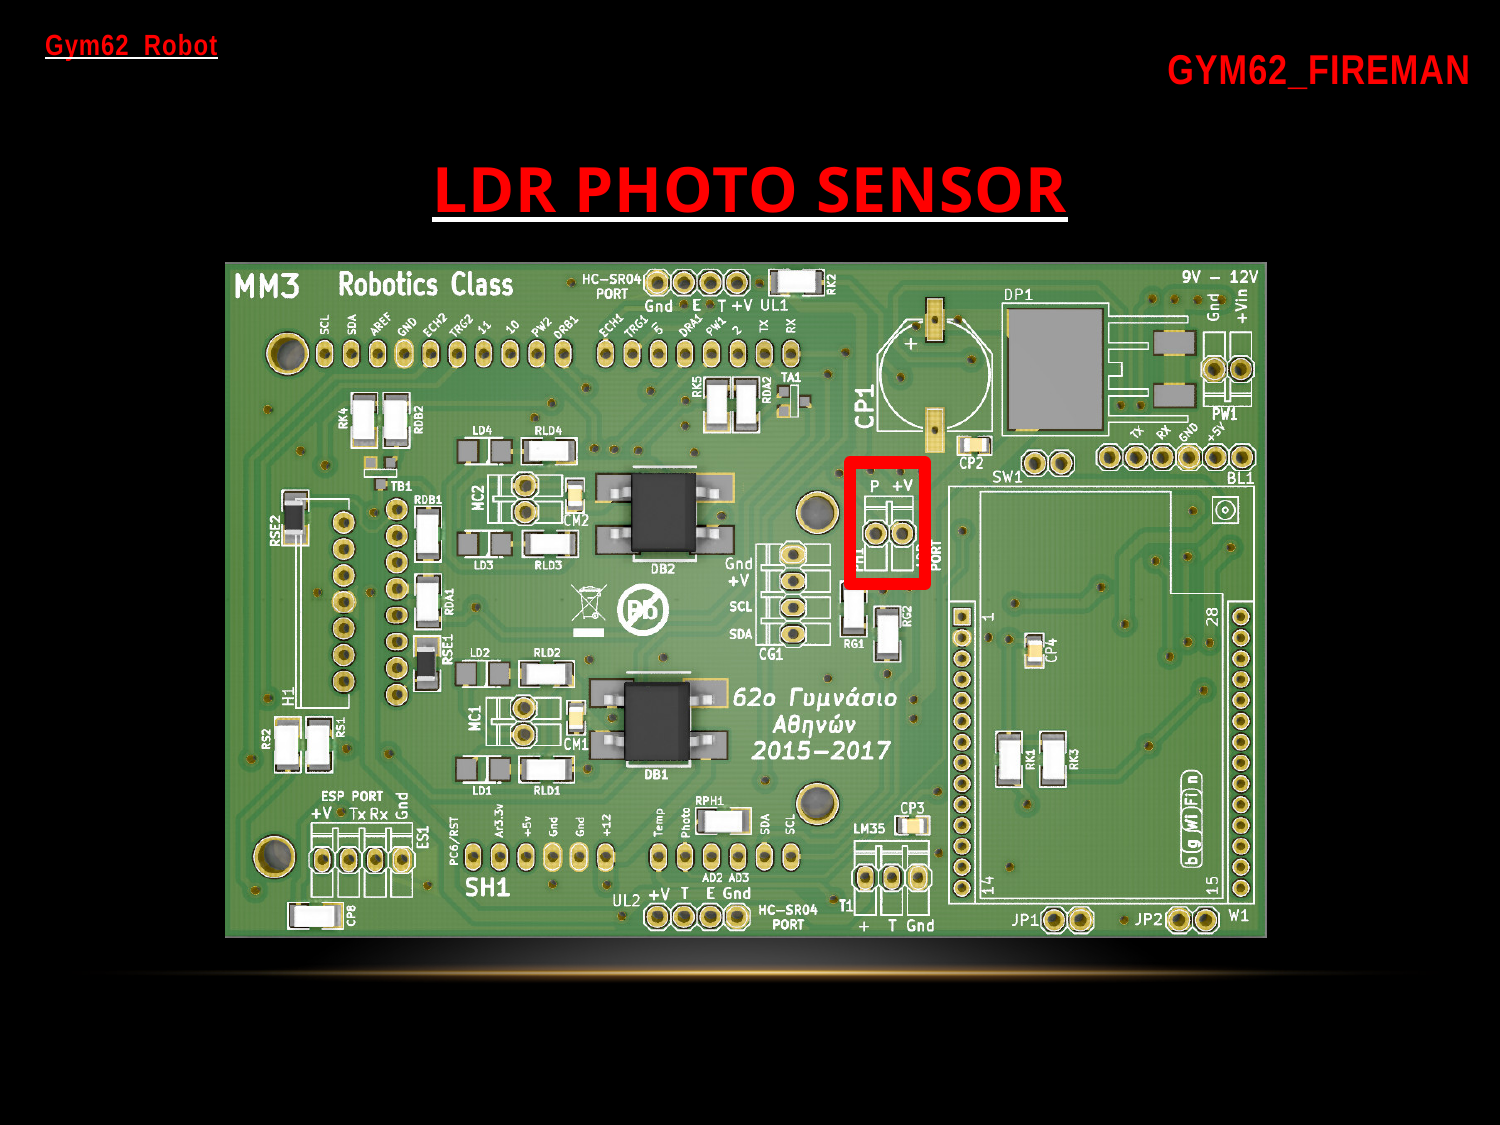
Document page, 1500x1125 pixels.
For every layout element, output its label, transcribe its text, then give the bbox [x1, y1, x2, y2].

text_box Gym62_Robot [24, 6, 238, 69]
picture [0, 0, 1500, 1125]
text_box Gym62_FireMan [1143, 18, 1494, 100]
text_box Ldr photo sensor [99, 45, 1400, 233]
